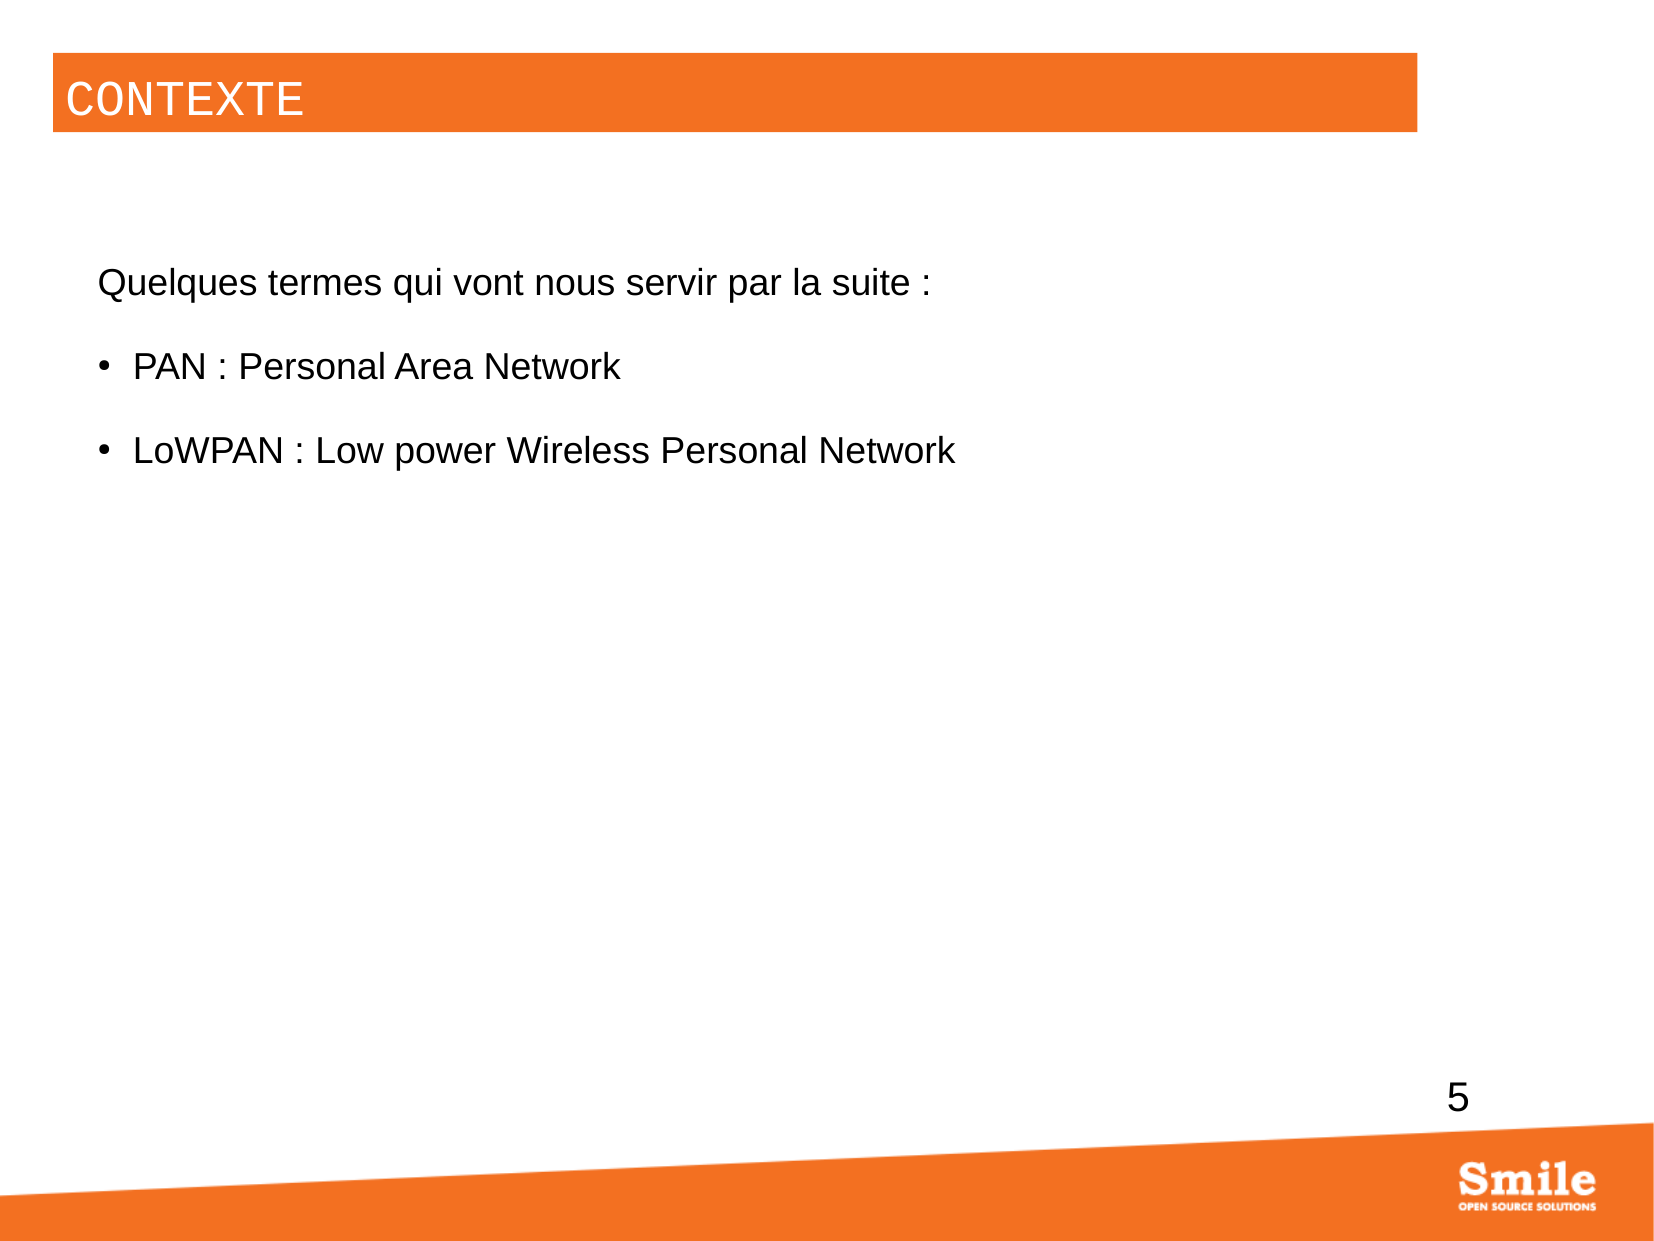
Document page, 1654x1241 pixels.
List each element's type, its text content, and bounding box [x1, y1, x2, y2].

picture [0, 0, 1654, 1241]
text_box Quelques termes qui vont nous servir par la suite : PAN : Personal Area Network LoWPAN : Low power Wireless Personal Network [82, 212, 1465, 438]
title COntexte [53, 52, 1418, 133]
